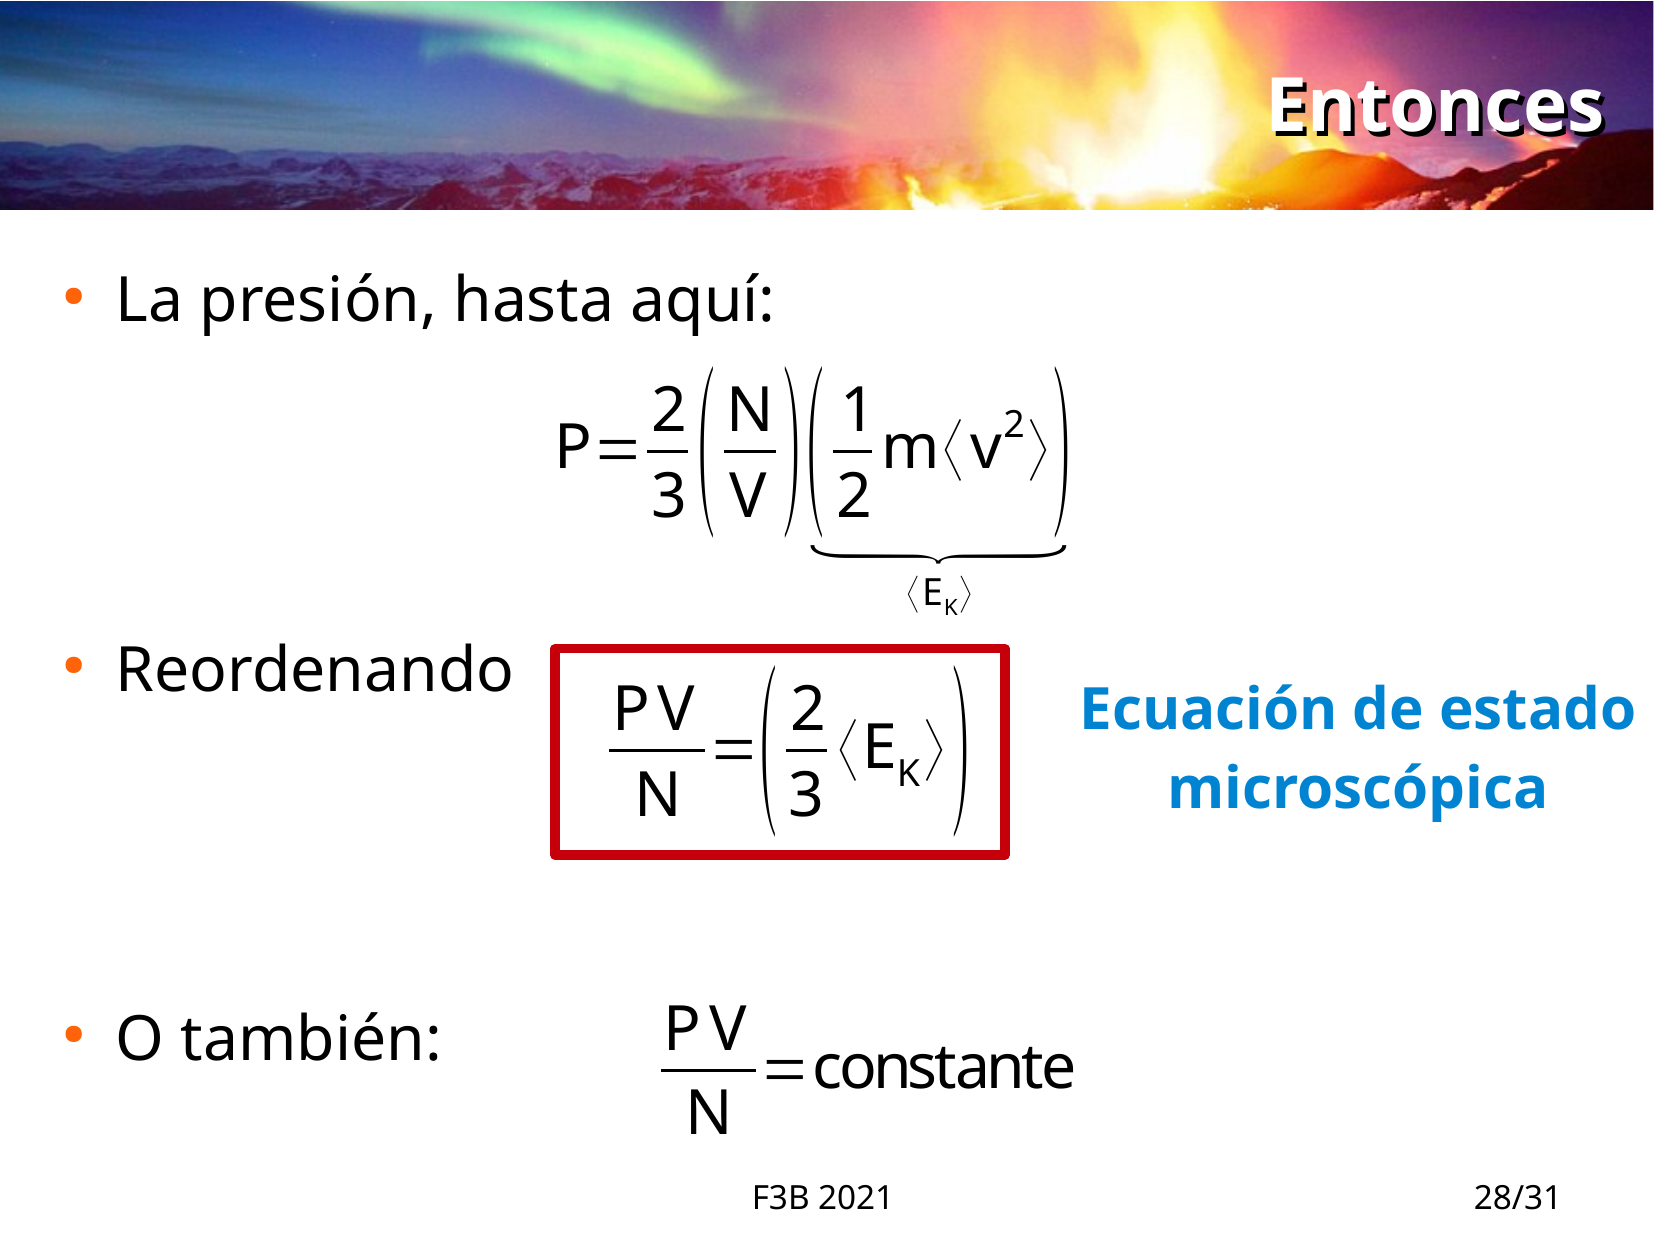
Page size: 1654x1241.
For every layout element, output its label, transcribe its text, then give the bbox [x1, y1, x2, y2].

chart [651, 989, 1082, 1152]
list La presión, hasta aquí: Reordenando O también: [45, 255, 1606, 1156]
chart [548, 362, 1080, 622]
title Entonces [45, 15, 1606, 191]
text_box Ecuación de estado microscópica [1065, 660, 1654, 817]
picture [0, 1, 1654, 210]
chart [600, 661, 978, 841]
